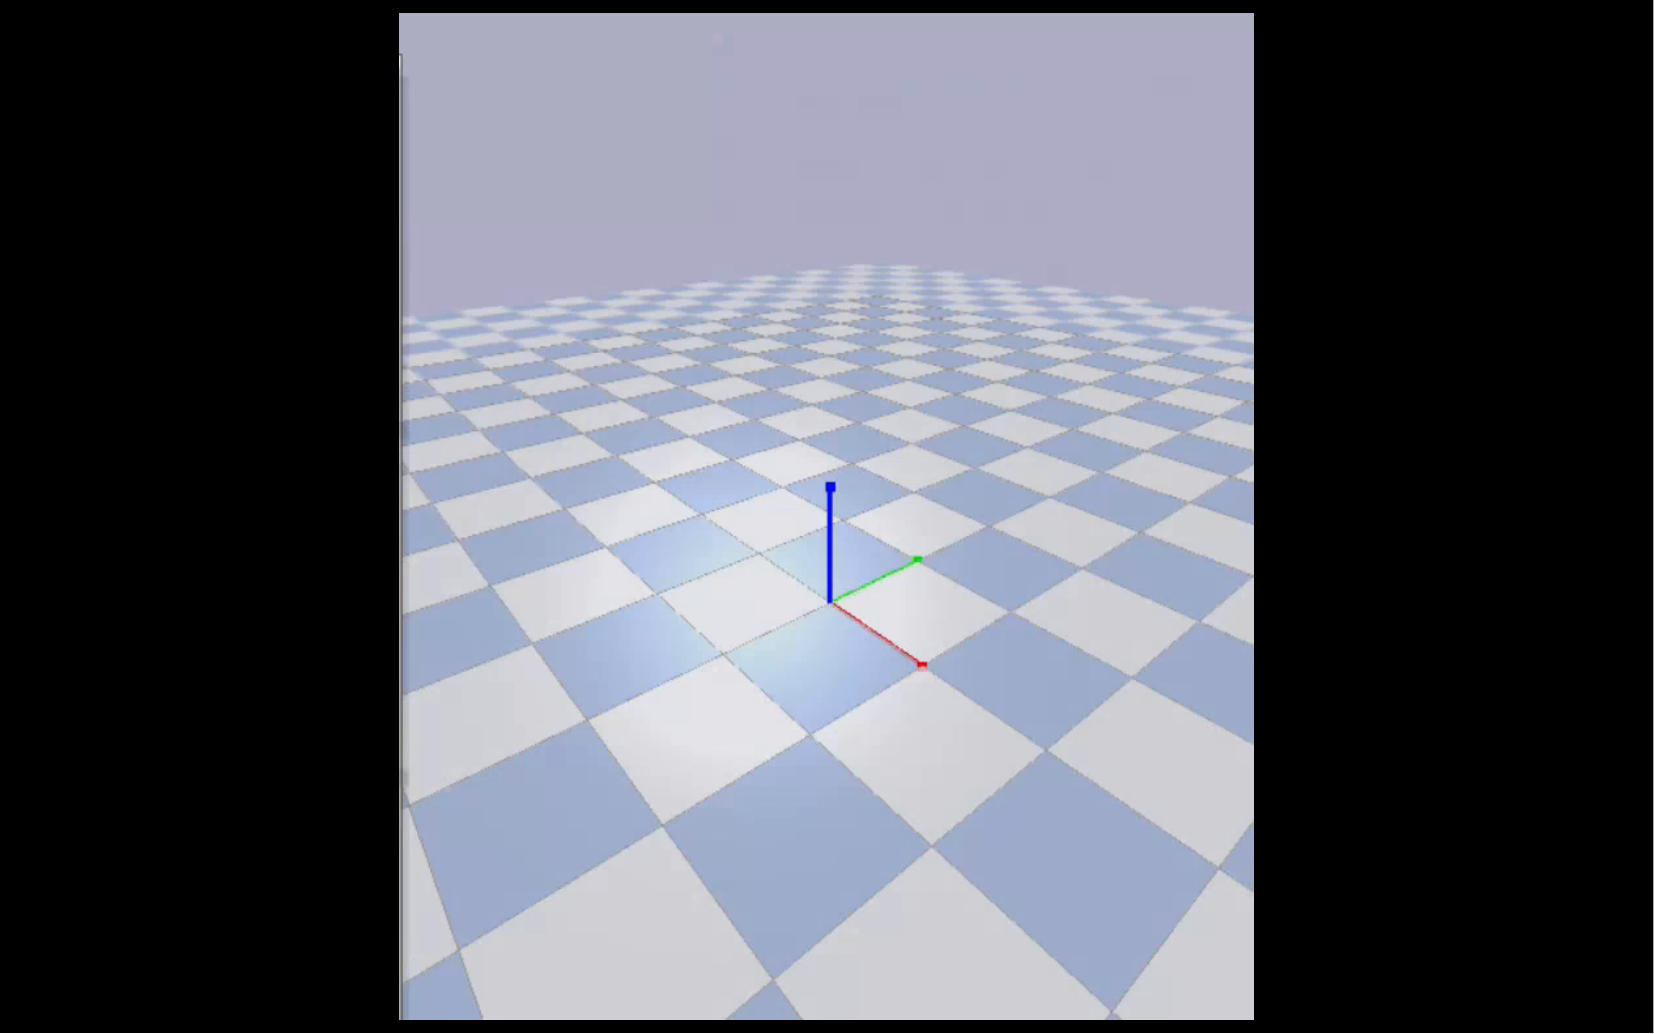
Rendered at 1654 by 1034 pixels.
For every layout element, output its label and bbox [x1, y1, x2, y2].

text_box [399, 13, 1255, 1021]
